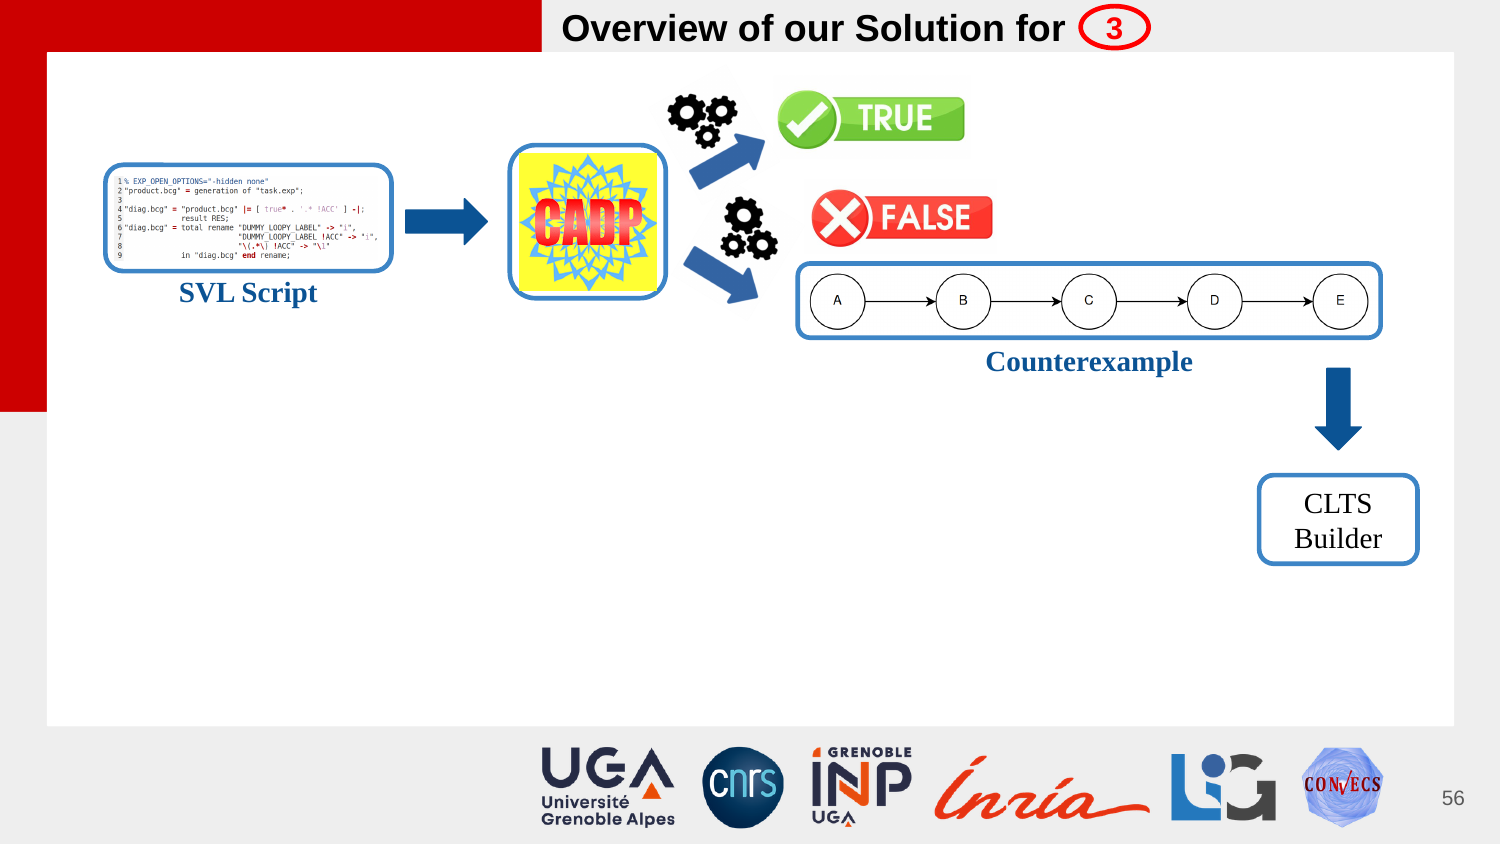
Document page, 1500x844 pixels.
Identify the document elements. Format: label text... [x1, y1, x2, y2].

text_box Counterexample [948, 333, 1230, 388]
text_box CLTS Builder [1259, 475, 1418, 564]
text_box 3 [1080, 6, 1149, 49]
text_box [1315, 368, 1362, 450]
picture [0, 0, 1500, 844]
text_box SVL Script [107, 263, 389, 318]
slide_number <numéro> [1389, 764, 1480, 830]
text_box [405, 198, 488, 245]
text_box Overview of our Solution for [546, 0, 1441, 55]
